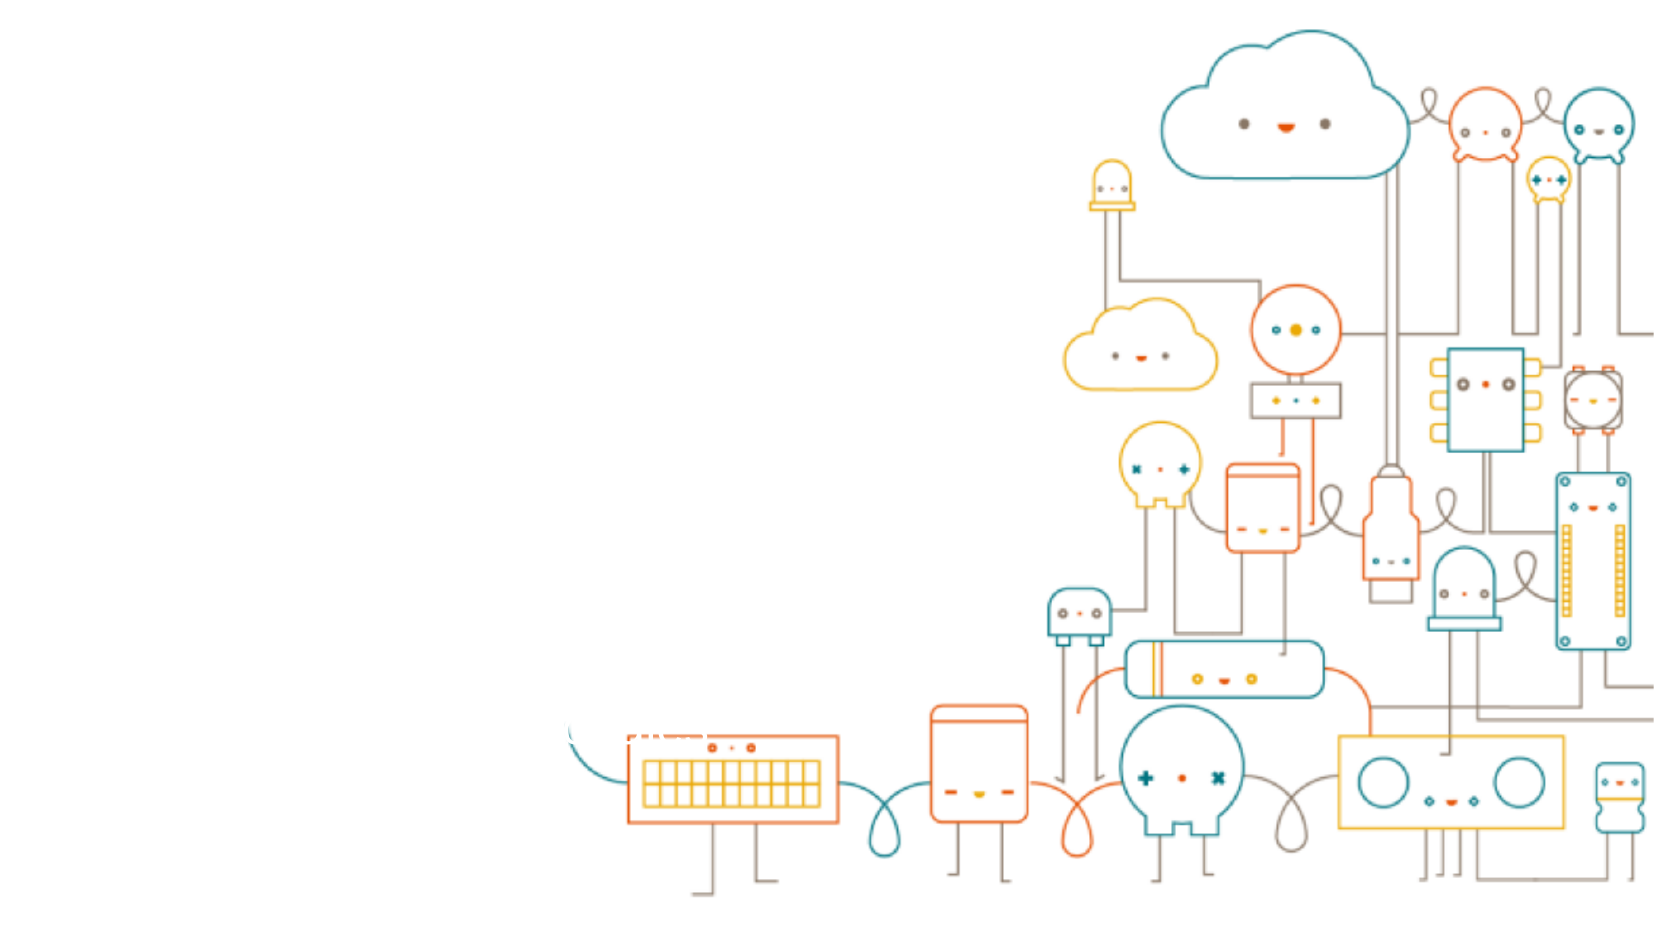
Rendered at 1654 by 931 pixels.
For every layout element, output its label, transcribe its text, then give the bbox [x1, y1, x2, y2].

picture [0, 0, 1654, 931]
title INICIATIVAS EDUCATIVAS Internacionales y Nacionales [70, 612, 1264, 768]
